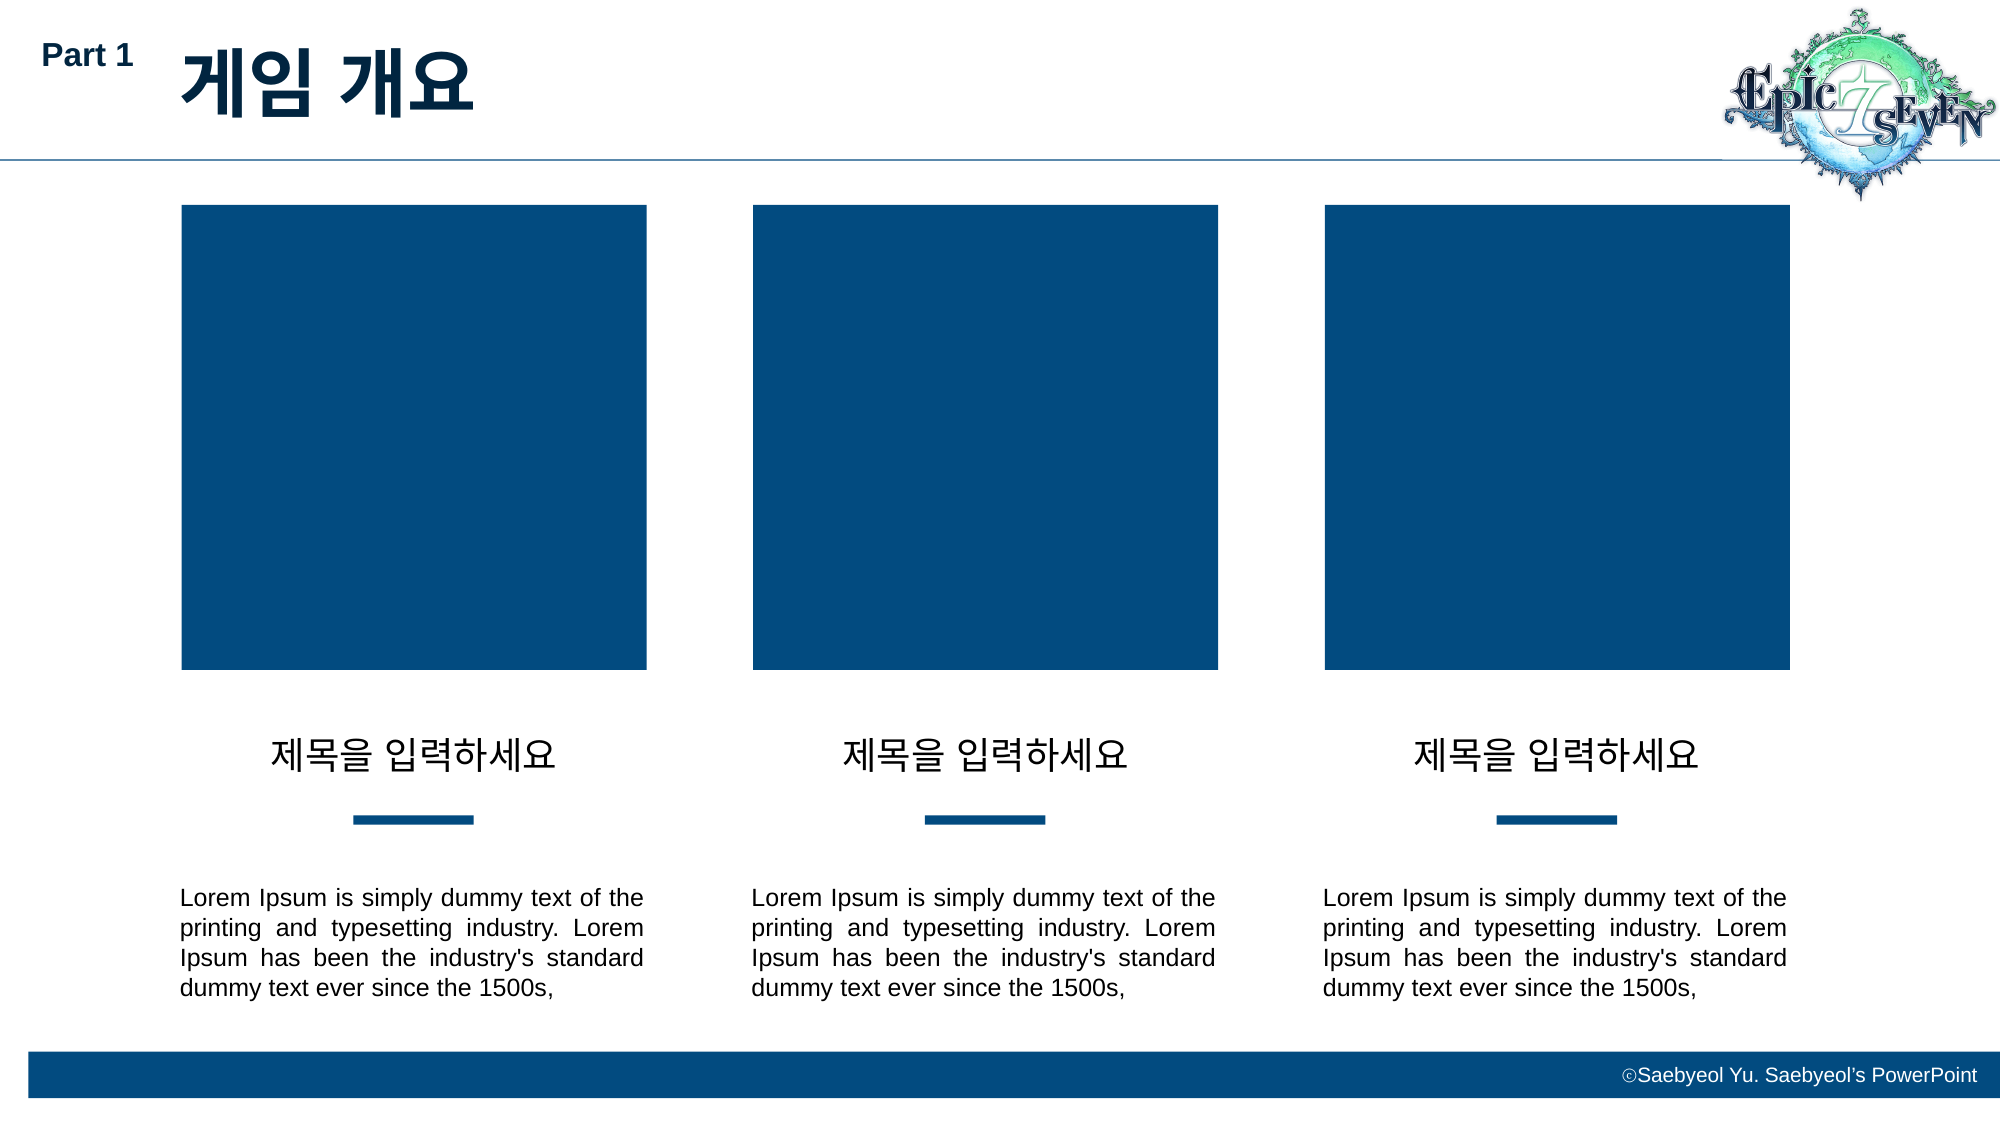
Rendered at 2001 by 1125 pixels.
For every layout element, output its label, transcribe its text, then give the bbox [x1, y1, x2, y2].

text_box 게임 개요 [164, 28, 783, 134]
text_box Lorem Ipsum is simply dummy text of the printing and typesetting industry. Lorem Ipsum has been the industry's standard dummy text ever since the 1500s, [164, 873, 660, 1009]
text_box Lorem Ipsum is simply dummy text of the printing and typesetting industry. Lorem Ipsum has been the industry's standard dummy text ever since the 1500s, [1308, 873, 1804, 1009]
text_box [753, 204, 1219, 670]
text_box [181, 204, 647, 670]
text_box 제목을 입력하세요 [242, 724, 586, 785]
text_box 제목을 입력하세요 [1385, 724, 1729, 785]
text_box Lorem Ipsum is simply dummy text of the printing and typesetting industry. Lorem Ipsum has been the industry's standard dummy text ever since the 1500s, [736, 873, 1232, 1009]
text_box 제목을 입력하세요 [813, 724, 1158, 785]
text_box Part 1 [26, 26, 165, 81]
text_box [1324, 204, 1790, 670]
picture [1720, 4, 2000, 205]
